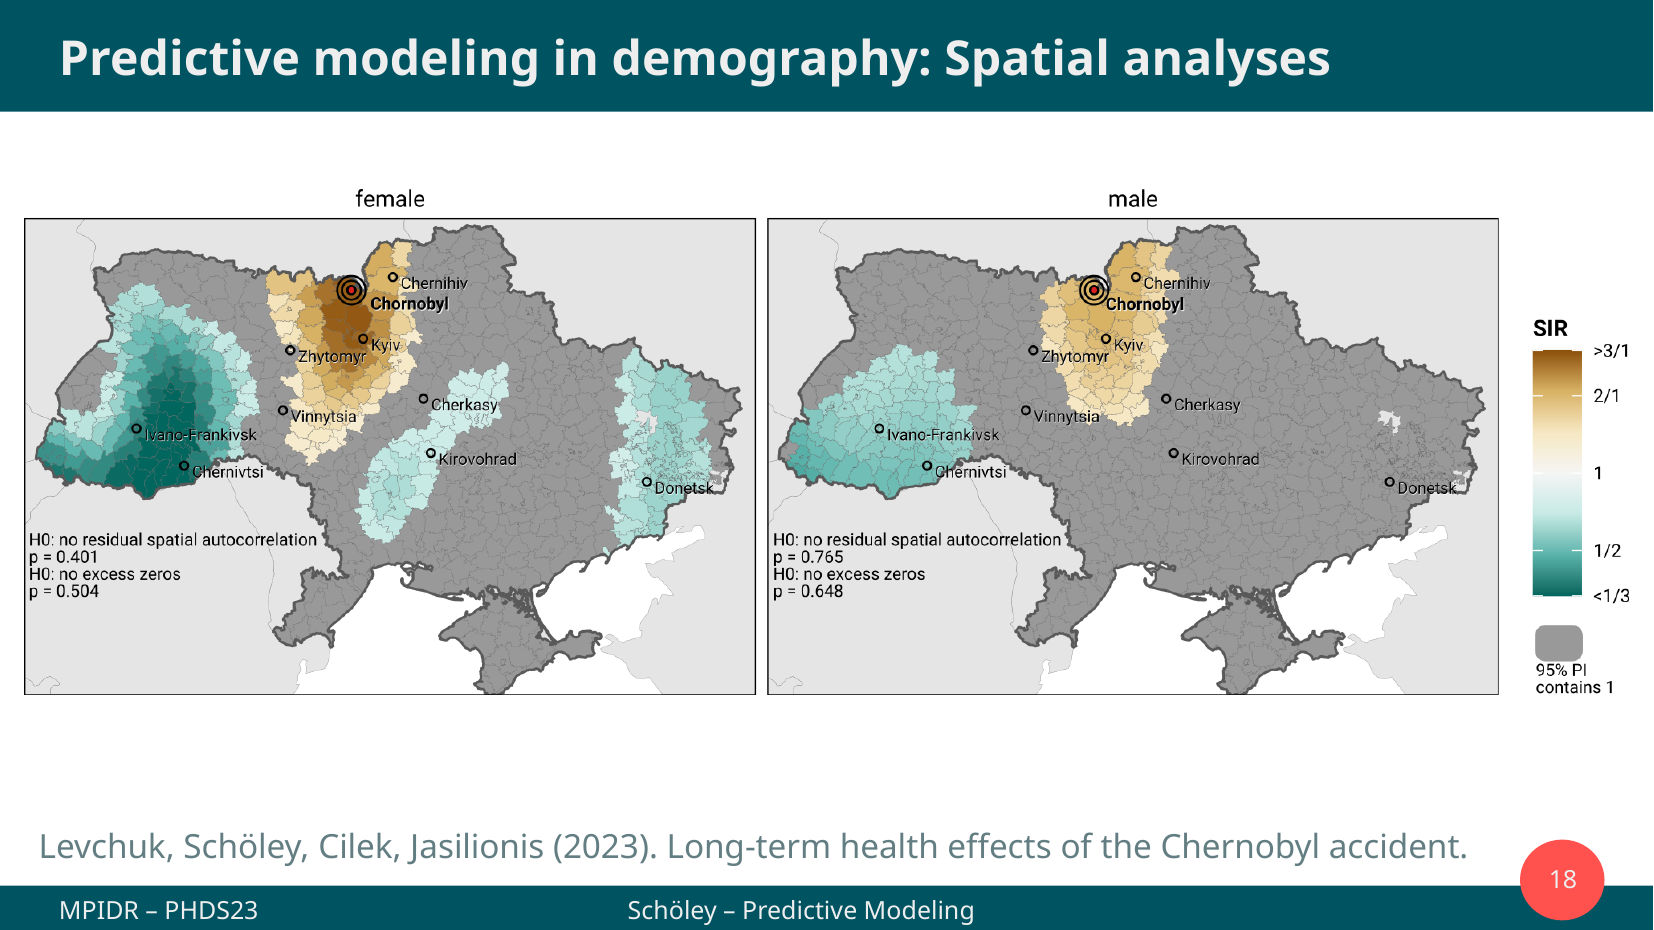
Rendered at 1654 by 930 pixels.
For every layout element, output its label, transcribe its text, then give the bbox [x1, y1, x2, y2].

title Predictive modeling in demography: Spatial analyses [58, 0, 1594, 117]
text_box Levchuk, Schöley, Cilek, Jasilionis (2023). Long-term health effects of the Chernobyl accident. [23, 815, 1280, 869]
picture [24, 189, 1629, 695]
